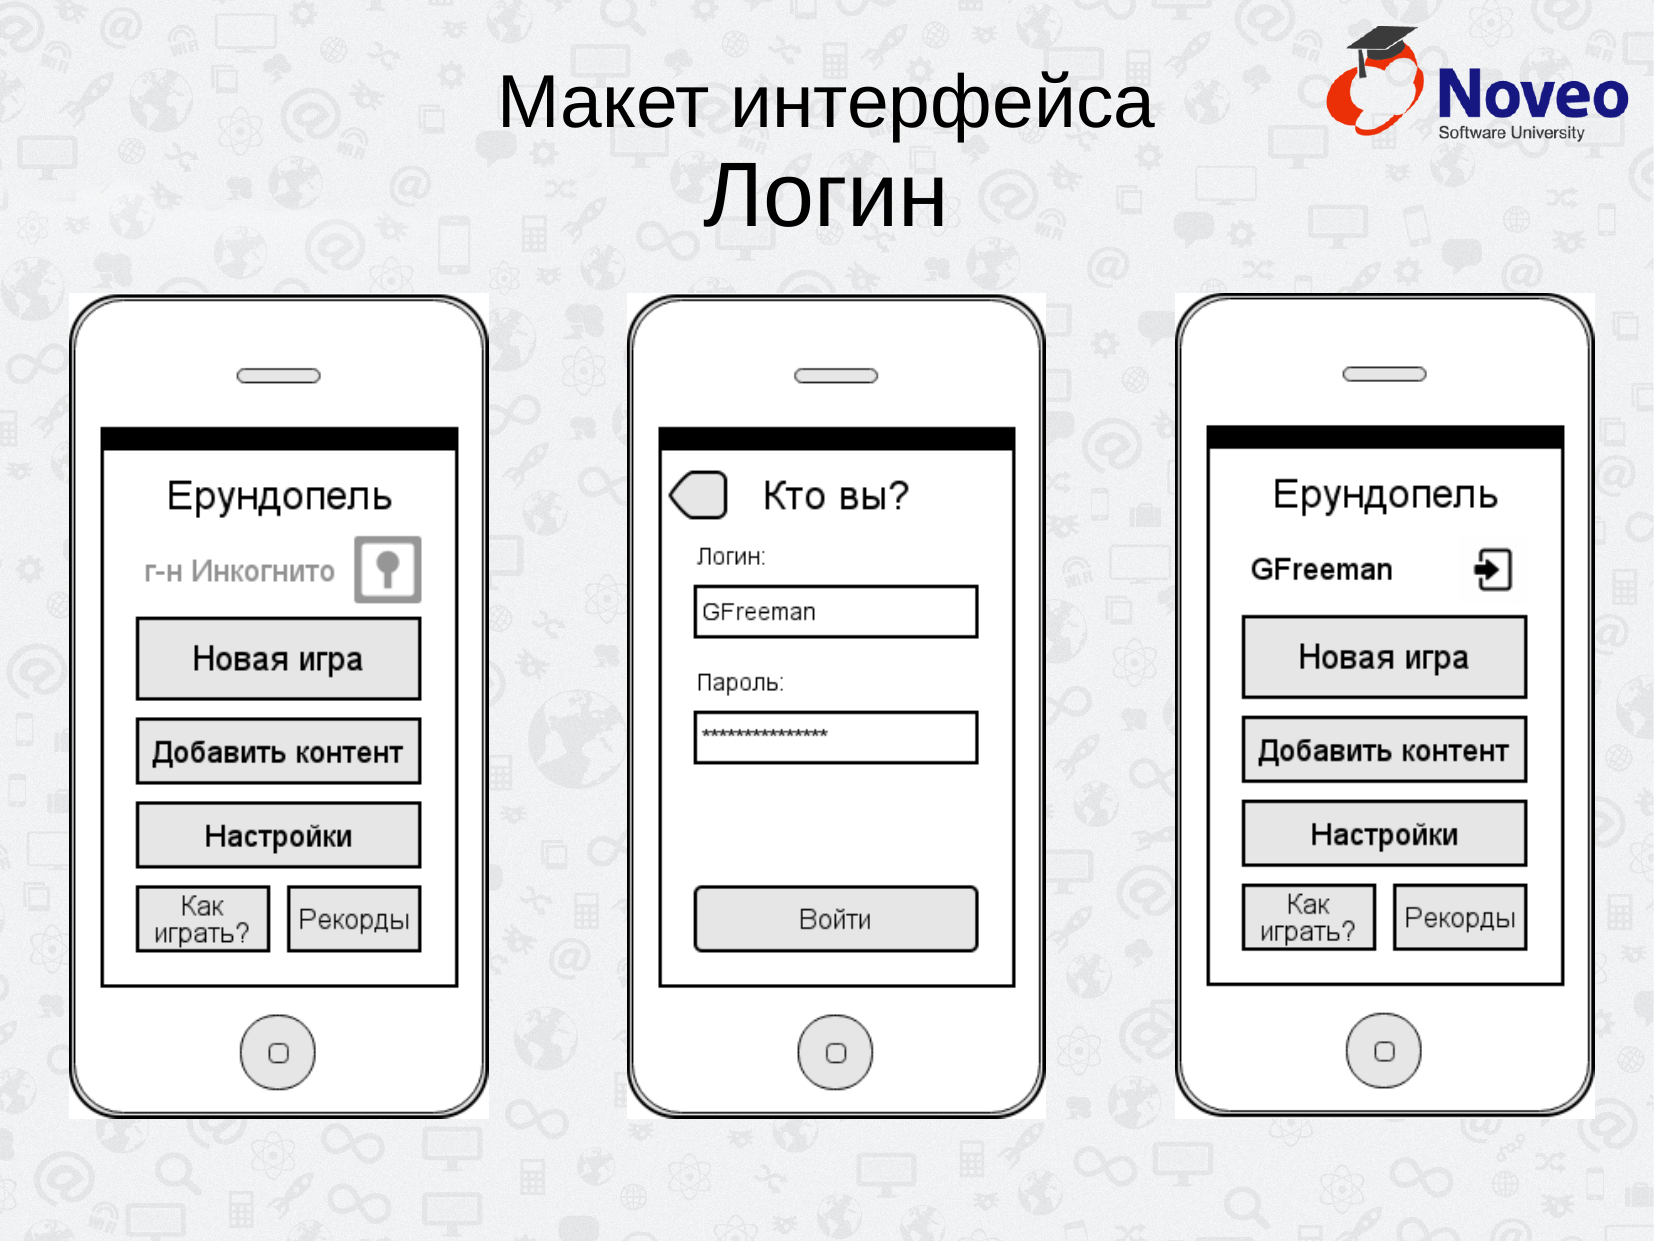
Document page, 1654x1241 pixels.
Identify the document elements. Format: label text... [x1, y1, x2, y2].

picture [0, 0, 1654, 1241]
title Макет интерфейса Логин [82, 49, 1571, 257]
